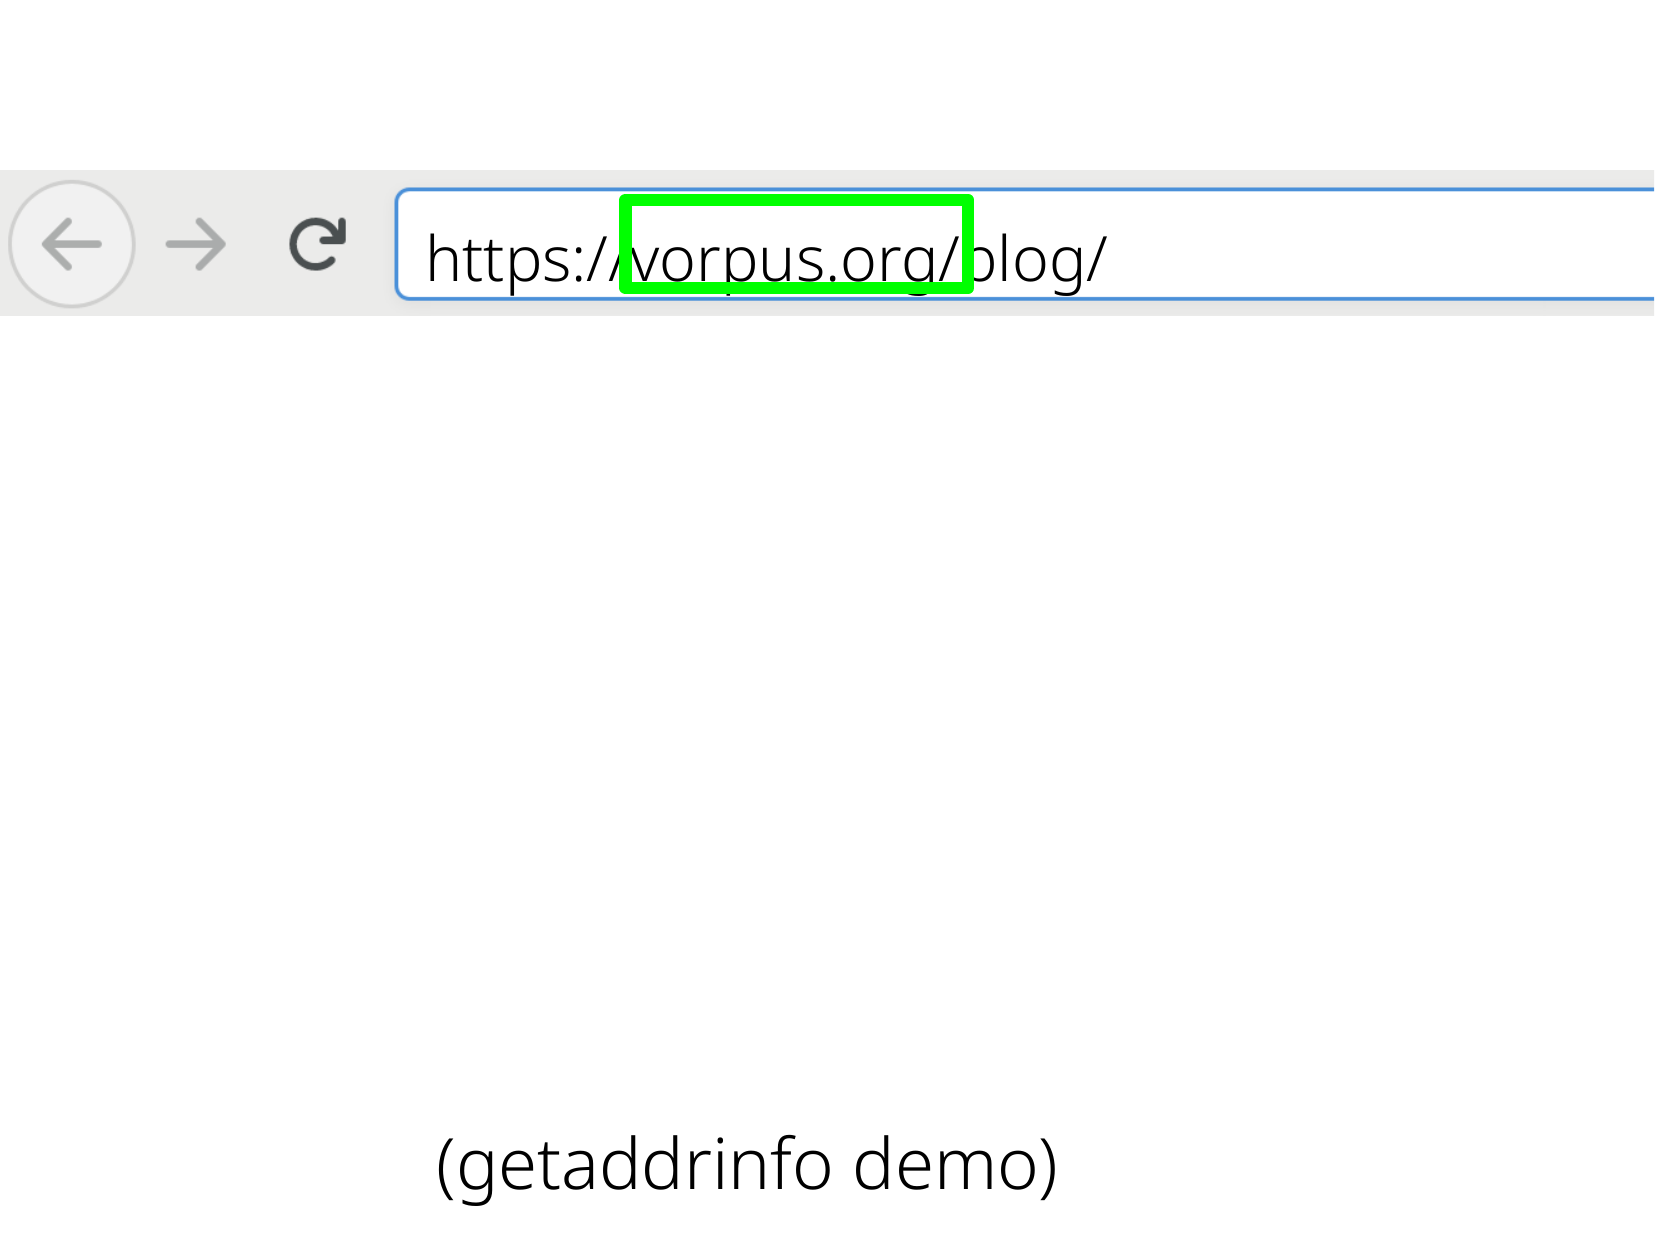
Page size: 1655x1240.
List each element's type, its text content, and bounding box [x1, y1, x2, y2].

picture [0, 170, 1655, 316]
text_box (getaddrinfo demo) [73, 1106, 1423, 1240]
text_box https://vorpus.org/blog/ [632, 207, 962, 282]
text_box https://vorpus.org/blog/ [410, 207, 1149, 299]
